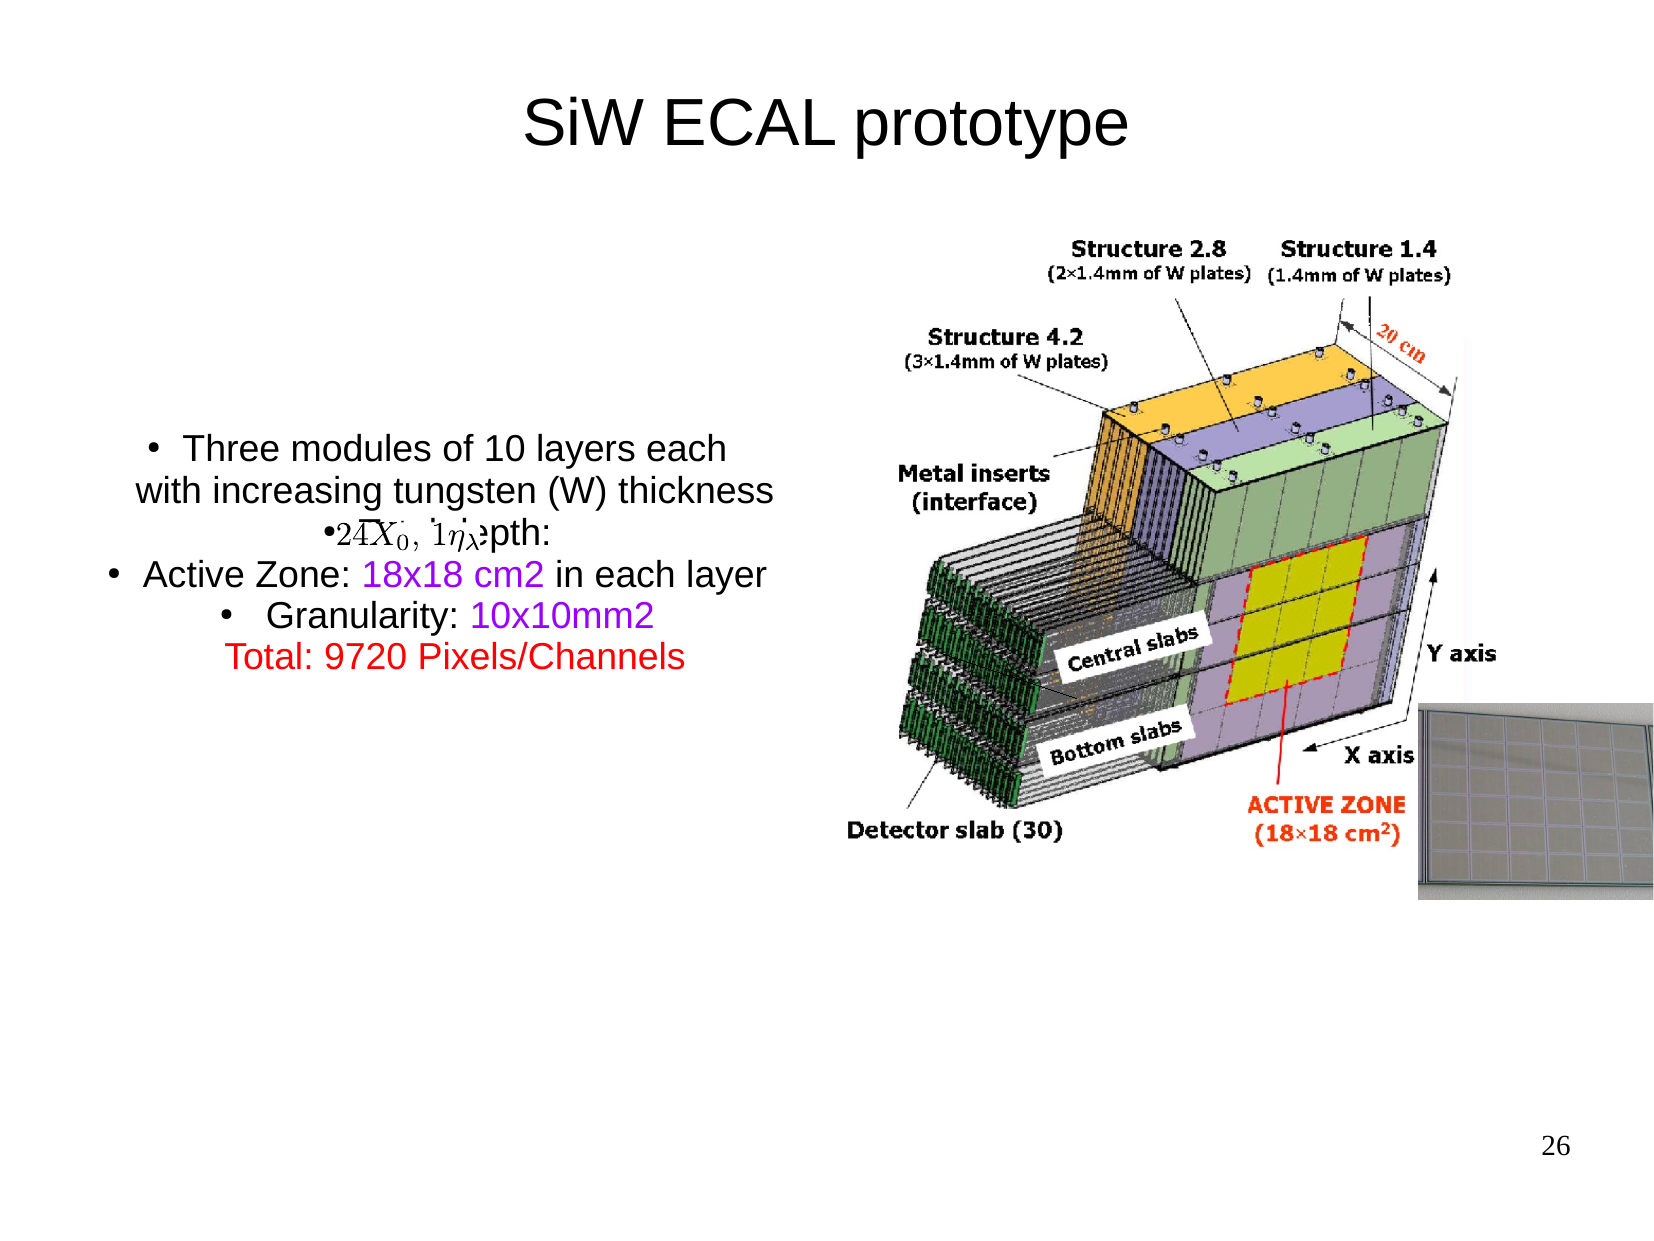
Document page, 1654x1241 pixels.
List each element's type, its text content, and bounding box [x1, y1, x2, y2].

text_box [335, 522, 481, 553]
picture [836, 227, 1654, 901]
title SiW ECAL prototype [82, 49, 1571, 196]
text_box Three modules of 10 layers each with increasing tungsten (W) thickness Total depth: Active Zone: 18x18 cm2 in each layer Granularity: 10x10mm2 Total: 9720 Pixels/Channels [75, 420, 924, 685]
